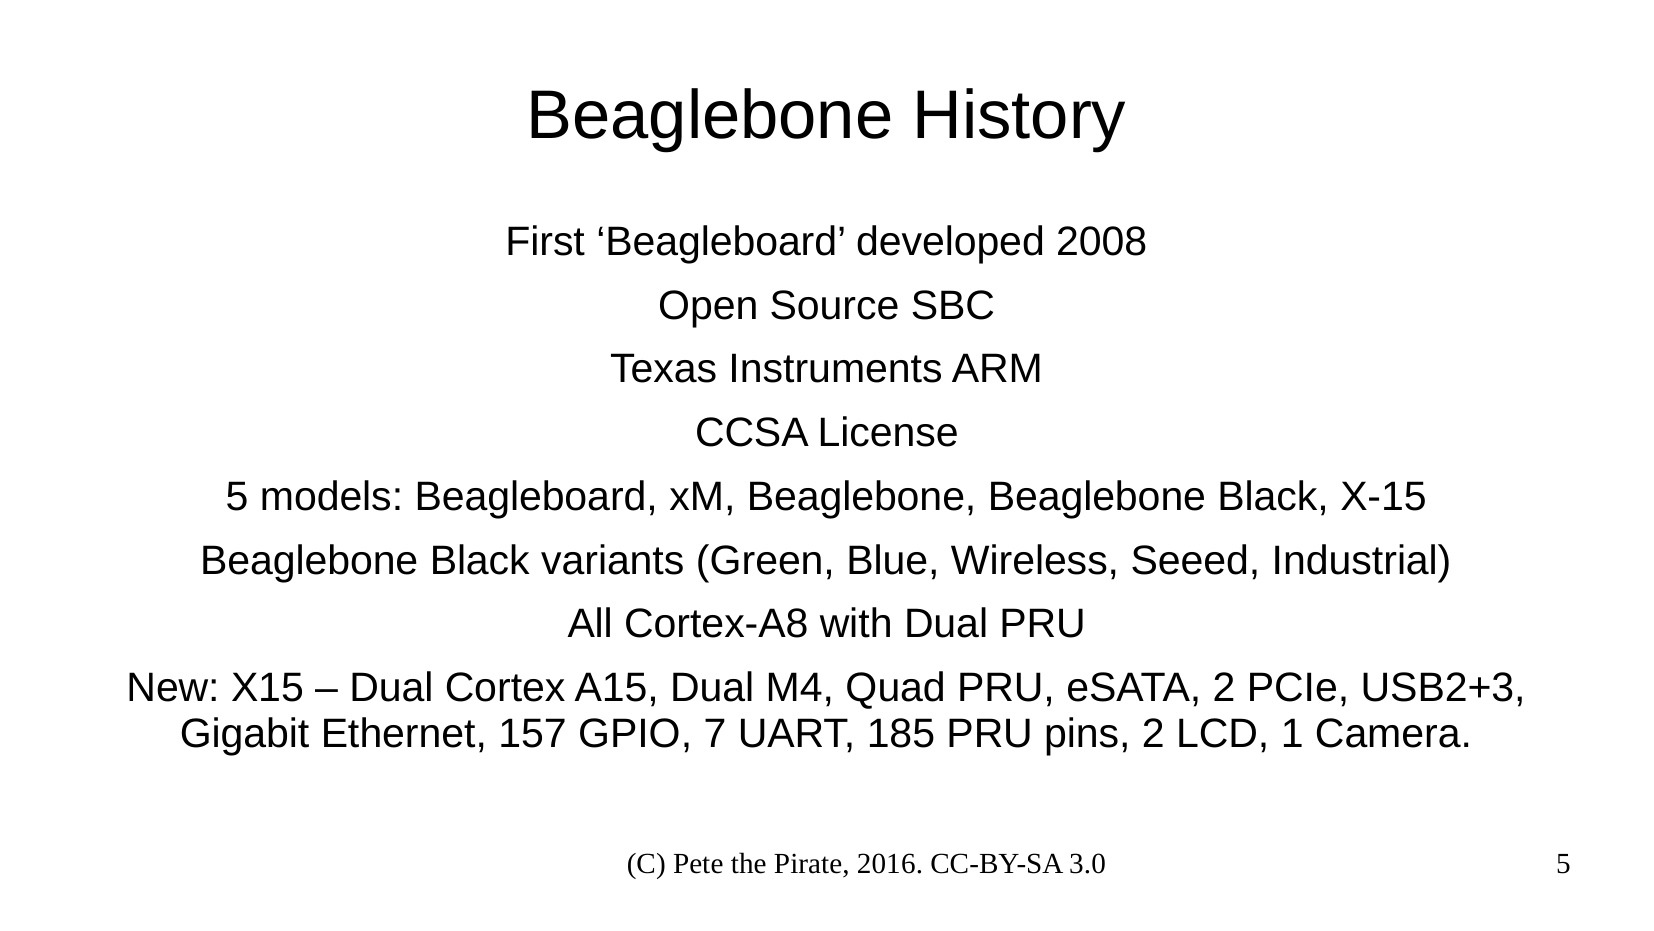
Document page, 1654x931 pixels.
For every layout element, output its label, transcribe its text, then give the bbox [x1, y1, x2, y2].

title Beaglebone History [82, 37, 1571, 193]
list First ‘Beagleboard’ developed 2008 Open Source SBC Texas Instruments ARM CCSA License 5 models: Beagleboard, xM, Beaglebone, Beaglebone Black, X-15 Beaglebone Black variants (Green, Blue, Wireless, Seeed, Industrial) All Cortex-A8 with Dual PRU New: X15 – Dual Cortex A15, Dual M4, Quad PRU, eSATA, 2 PCIe, USB2+3, Gigabit Ethernet, 157 GPIO, 7 UART, 185 PRU pins, 2 LCD, 1 Camera. [82, 217, 1571, 757]
